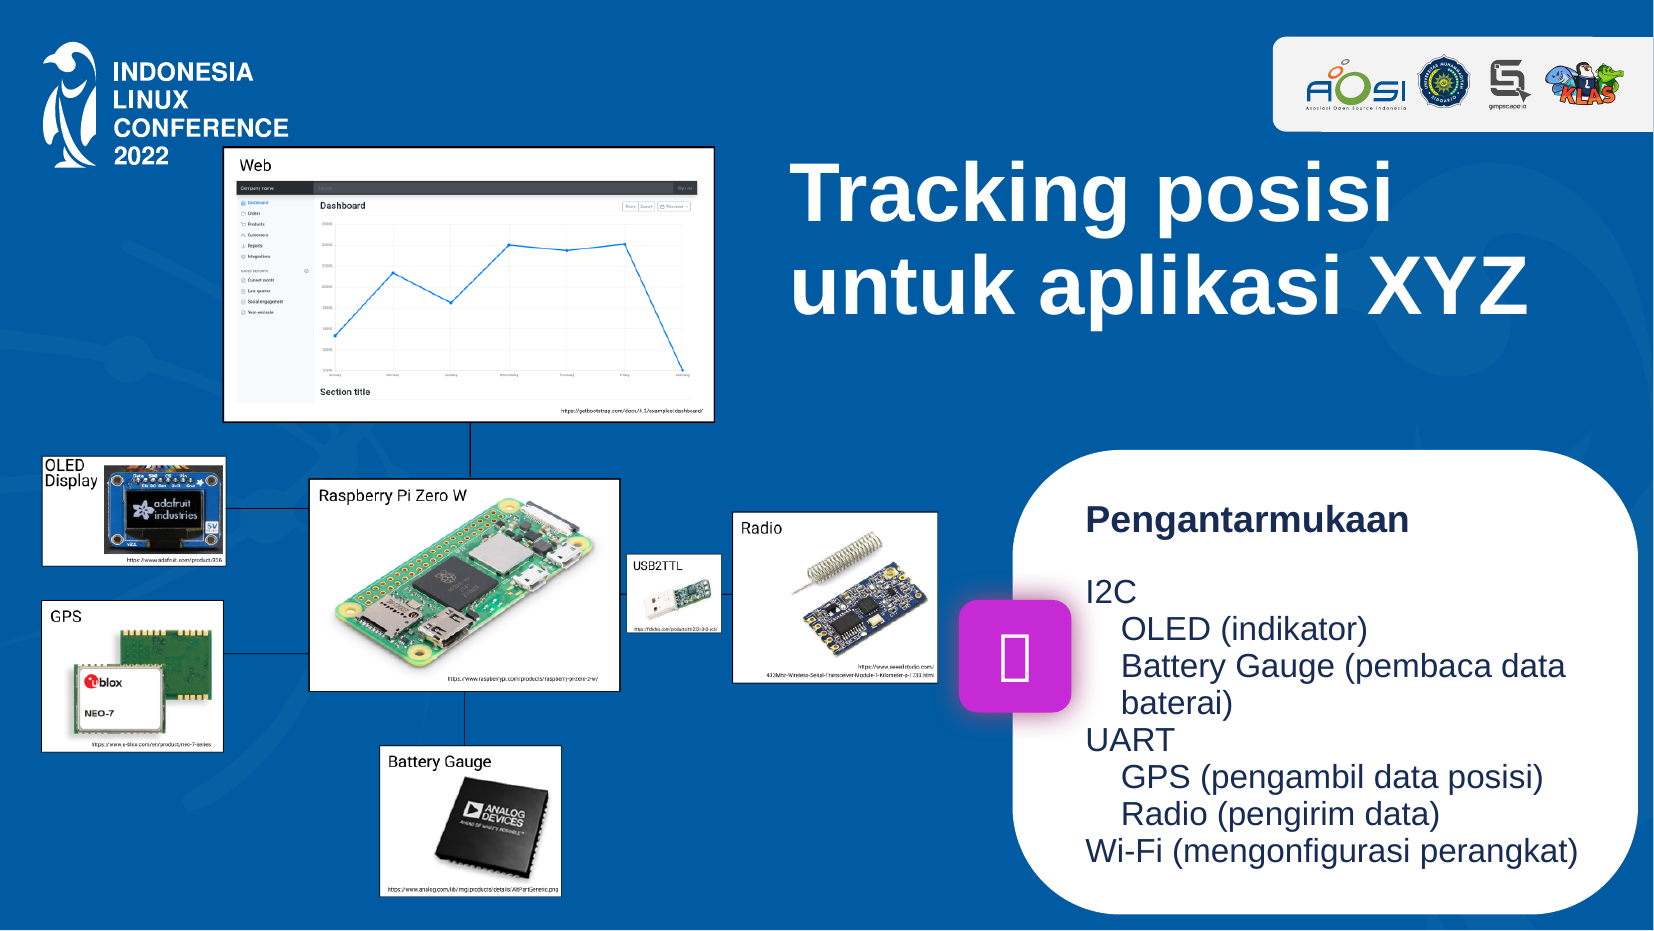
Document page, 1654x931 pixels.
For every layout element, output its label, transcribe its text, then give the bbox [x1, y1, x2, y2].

title Tracking posisi untuk aplikasi XYZ [938, 146, 1540, 409]
picture [1417, 54, 1471, 108]
text_box Pengantarmukaan I2C OLED (indikator) Battery Gauge (pembaca data baterai) UART GPS (pengambil data posisi) Radio (pengirim data) Wi-Fi (mengonfigurasi perangkat) [1050, 461, 1654, 907]
text_box [1072, 449, 1578, 461]
text_box [1012, 476, 1050, 599]
text_box  [958, 599, 1072, 713]
text_box [1080, 907, 1570, 915]
picture [1545, 62, 1624, 105]
picture [41, 146, 938, 897]
text_box [1012, 713, 1050, 889]
